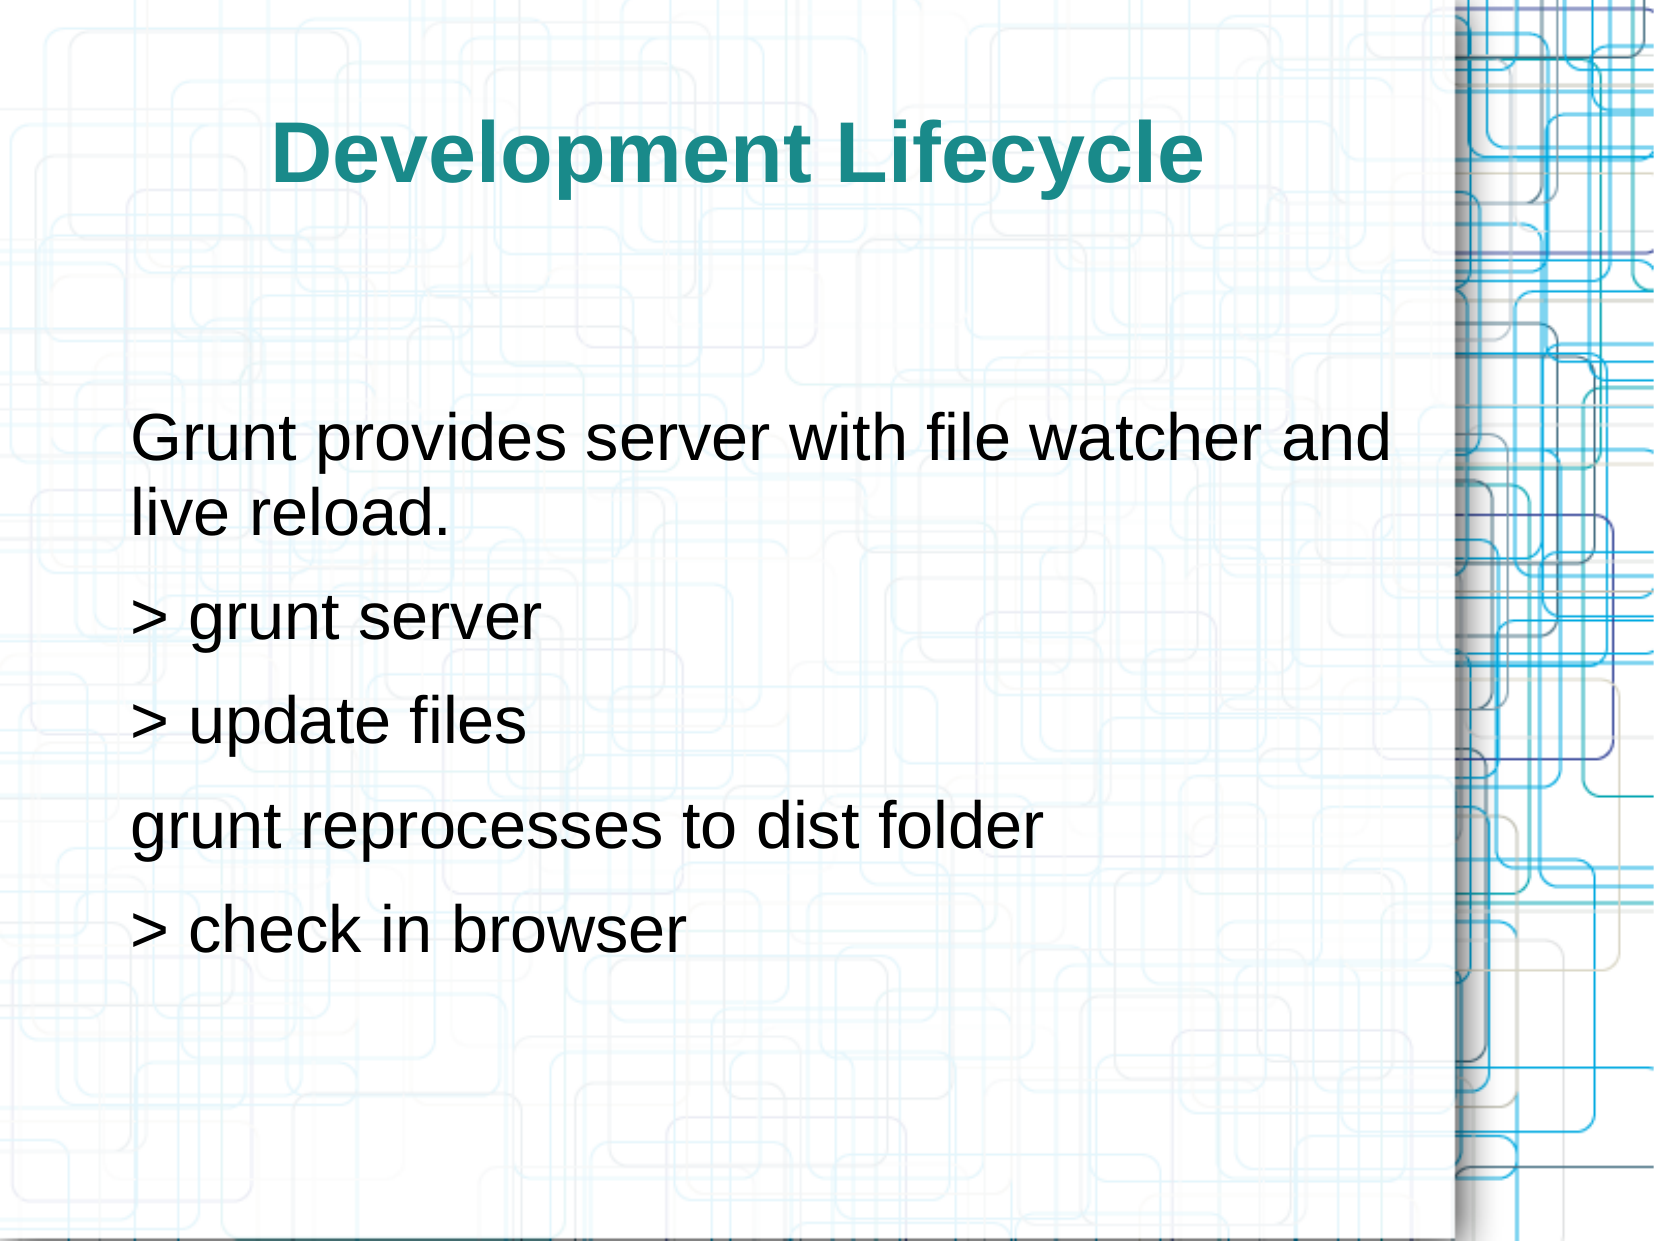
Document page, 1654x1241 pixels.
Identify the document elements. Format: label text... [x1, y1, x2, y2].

list Grunt provides server with file watcher and live reload. > grunt server > update files grunt reprocesses to dist folder > check in browser [59, 295, 1395, 1115]
picture [0, 0, 1654, 1241]
title Development Lifecycle [59, 49, 1418, 257]
